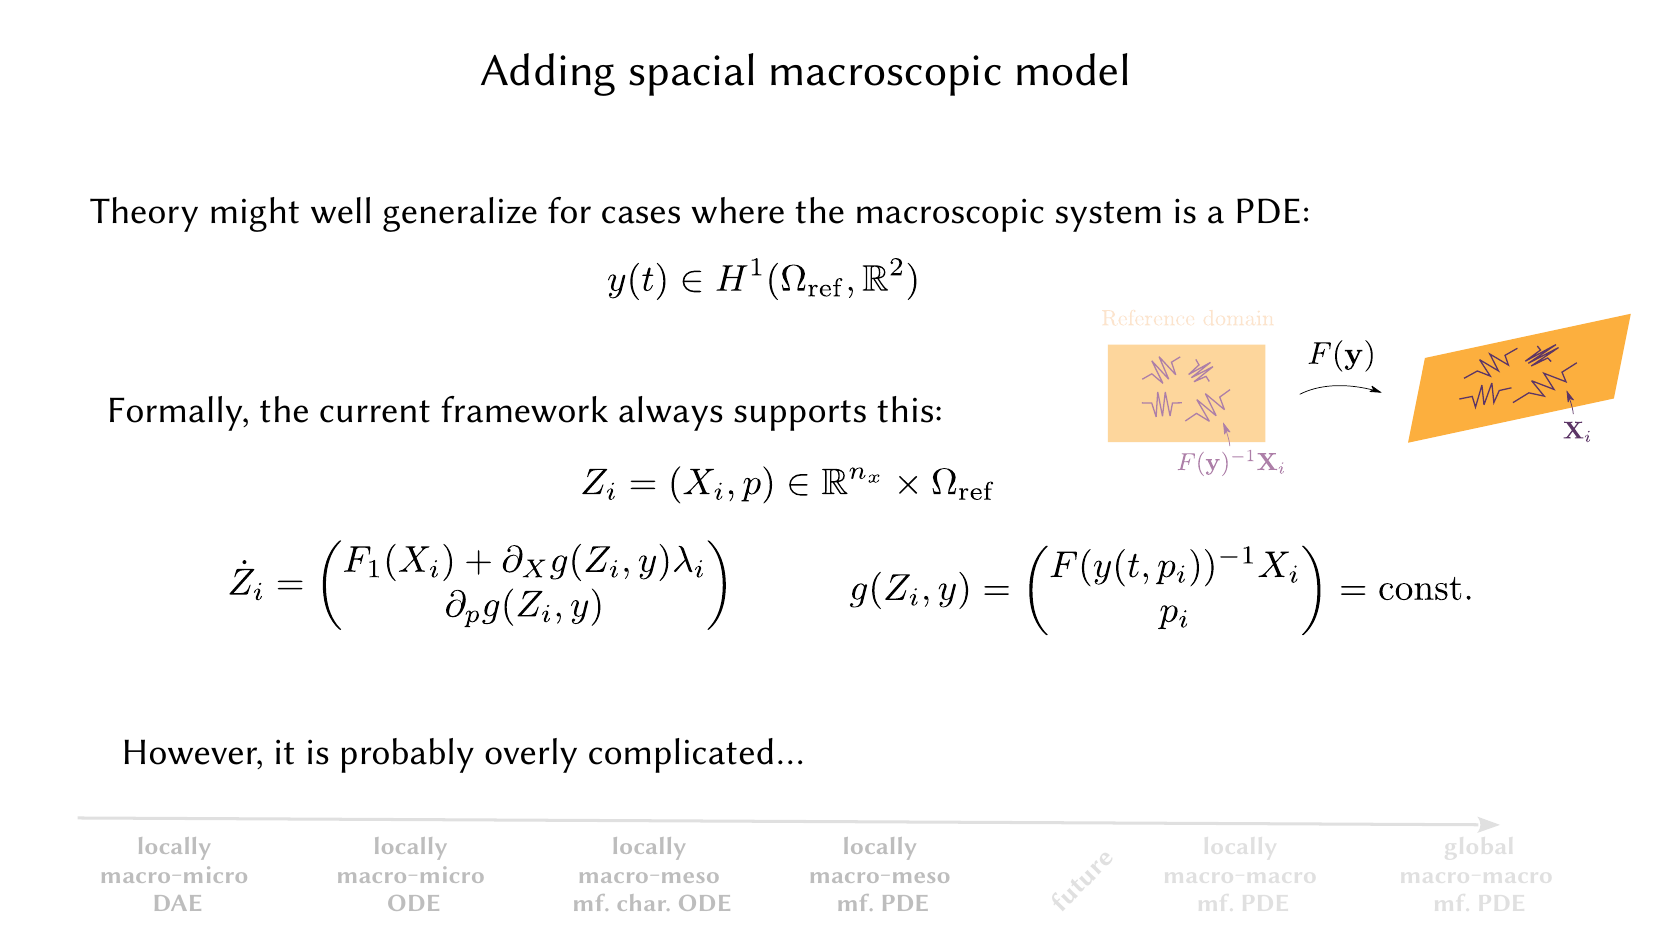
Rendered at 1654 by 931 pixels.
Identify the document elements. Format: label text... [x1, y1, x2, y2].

text_box [751, 258, 762, 276]
text_box [1155, 560, 1176, 585]
text_box [608, 274, 626, 299]
text_box [1449, 576, 1462, 601]
text_box [322, 540, 342, 630]
text_box [606, 488, 615, 500]
text_box [542, 610, 551, 623]
text_box [482, 600, 500, 625]
text_box [714, 488, 723, 500]
text_box locally macro‒micro DAE [85, 824, 273, 931]
text_box [909, 593, 918, 606]
text_box [638, 555, 657, 580]
text_box [833, 278, 843, 297]
text_box [763, 466, 773, 504]
text_box [868, 474, 880, 483]
text_box Formally, the current framework always supports this: [91, 381, 958, 439]
text_box future [1028, 826, 1137, 931]
text_box locally macro‒meso mf. PDE [793, 824, 982, 931]
text_box [429, 565, 438, 578]
text_box However, it is probably overly complicated... [106, 723, 819, 782]
text_box [899, 475, 918, 494]
text_box [682, 270, 702, 293]
text_box [443, 543, 453, 582]
text_box [907, 262, 917, 301]
text_box [1395, 583, 1413, 601]
text_box [683, 468, 715, 495]
text_box locally macro‒macro mf. PDE [1148, 825, 1339, 931]
text_box [1116, 549, 1125, 587]
text_box [502, 545, 523, 573]
text_box [572, 543, 582, 582]
text_box [630, 262, 639, 301]
text_box [556, 612, 561, 624]
text_box [1179, 615, 1188, 628]
text_box [522, 559, 546, 578]
text_box [466, 549, 491, 575]
text_box [398, 546, 430, 572]
text_box [769, 262, 778, 301]
text_box [1081, 549, 1091, 587]
text_box [862, 265, 889, 291]
text_box [970, 488, 982, 500]
text_box [585, 546, 611, 572]
text_box [517, 590, 543, 617]
text_box [1302, 545, 1321, 636]
text_box [872, 571, 881, 610]
text_box [656, 262, 666, 301]
text_box [571, 600, 589, 625]
text_box [707, 540, 726, 630]
text_box [591, 588, 601, 626]
text_box [229, 568, 255, 595]
text_box [1158, 605, 1178, 630]
text_box locally macro‒meso mf. char. ODE [557, 824, 747, 931]
text_box [728, 490, 734, 502]
text_box [1127, 553, 1140, 578]
text_box [932, 468, 957, 495]
text_box [781, 264, 806, 291]
text_box [741, 477, 761, 502]
text_box [1029, 545, 1048, 636]
text_box global macro‒macro mf. PDE [1384, 824, 1575, 931]
text_box [253, 588, 262, 601]
text_box [1258, 551, 1290, 578]
text_box [504, 588, 514, 626]
text_box Theory might well generalize for cases where the macroscopic system is a PDE: [75, 182, 1326, 241]
text_box [671, 466, 681, 504]
text_box [716, 265, 748, 291]
text_box [849, 467, 866, 480]
text_box locally macro‒micro ODE [321, 824, 509, 931]
text_box [1093, 560, 1112, 585]
text_box [369, 559, 379, 578]
text_box [789, 474, 808, 496]
text_box [849, 583, 868, 608]
text_box [848, 286, 853, 298]
text_box [446, 589, 466, 618]
text_box [1190, 549, 1199, 587]
text_box [624, 567, 629, 579]
text_box [582, 468, 608, 495]
text_box [819, 284, 831, 297]
text_box Adding spacial macroscopic model [465, 37, 1169, 113]
text_box [659, 543, 669, 582]
picture [1074, 279, 1654, 513]
text_box [885, 574, 910, 600]
text_box [1050, 551, 1077, 578]
text_box [1143, 573, 1148, 585]
text_box [642, 267, 654, 292]
text_box [1176, 571, 1185, 583]
text_box [808, 284, 818, 297]
text_box [694, 565, 703, 578]
text_box [983, 481, 994, 500]
text_box [609, 565, 618, 578]
text_box [959, 571, 969, 610]
text_box [1414, 583, 1434, 600]
text_box [890, 258, 903, 276]
text_box [386, 543, 396, 582]
text_box [959, 488, 969, 500]
text_box [1243, 546, 1253, 564]
text_box [673, 545, 693, 573]
text_box [464, 610, 479, 628]
text_box [821, 468, 848, 495]
text_box [550, 555, 568, 580]
text_box [1289, 571, 1298, 583]
text_box [924, 595, 929, 607]
text_box [1379, 583, 1394, 601]
text_box [938, 583, 956, 608]
text_box [343, 546, 371, 572]
text_box [1204, 549, 1214, 587]
text_box [1435, 583, 1448, 601]
